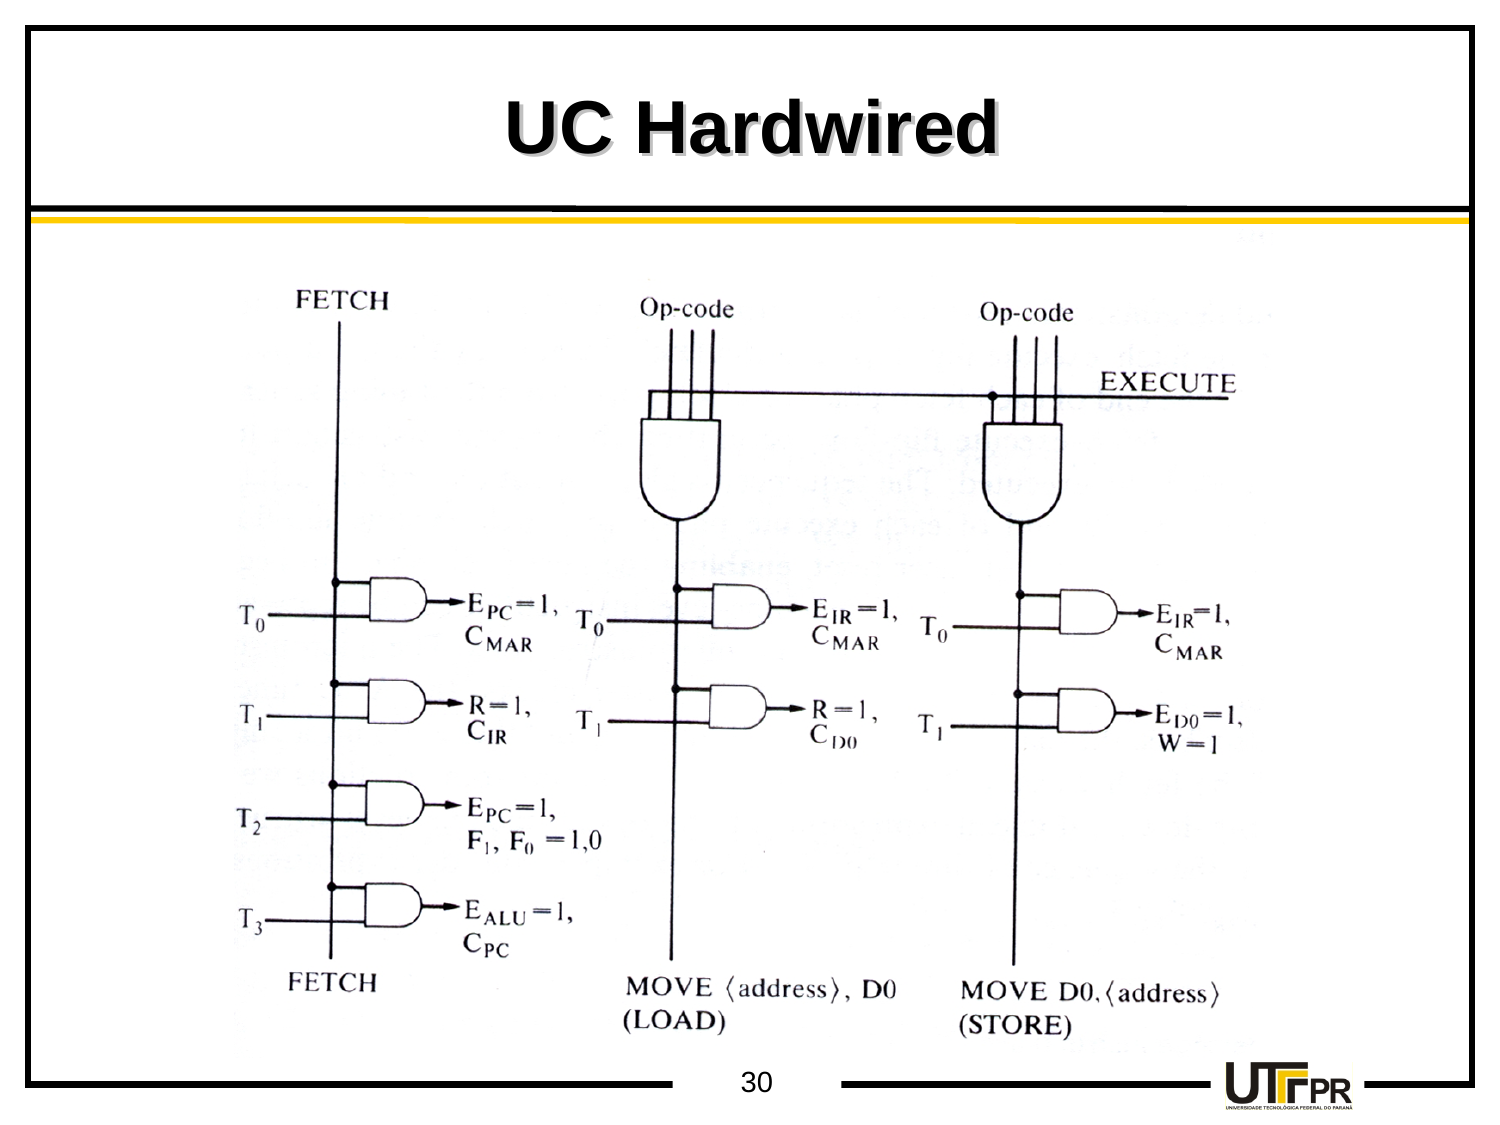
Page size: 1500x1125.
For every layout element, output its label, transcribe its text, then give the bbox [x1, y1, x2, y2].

picture [1225, 1062, 1353, 1110]
title UC Hardwired [29, 85, 1477, 180]
picture [234, 227, 1290, 1059]
